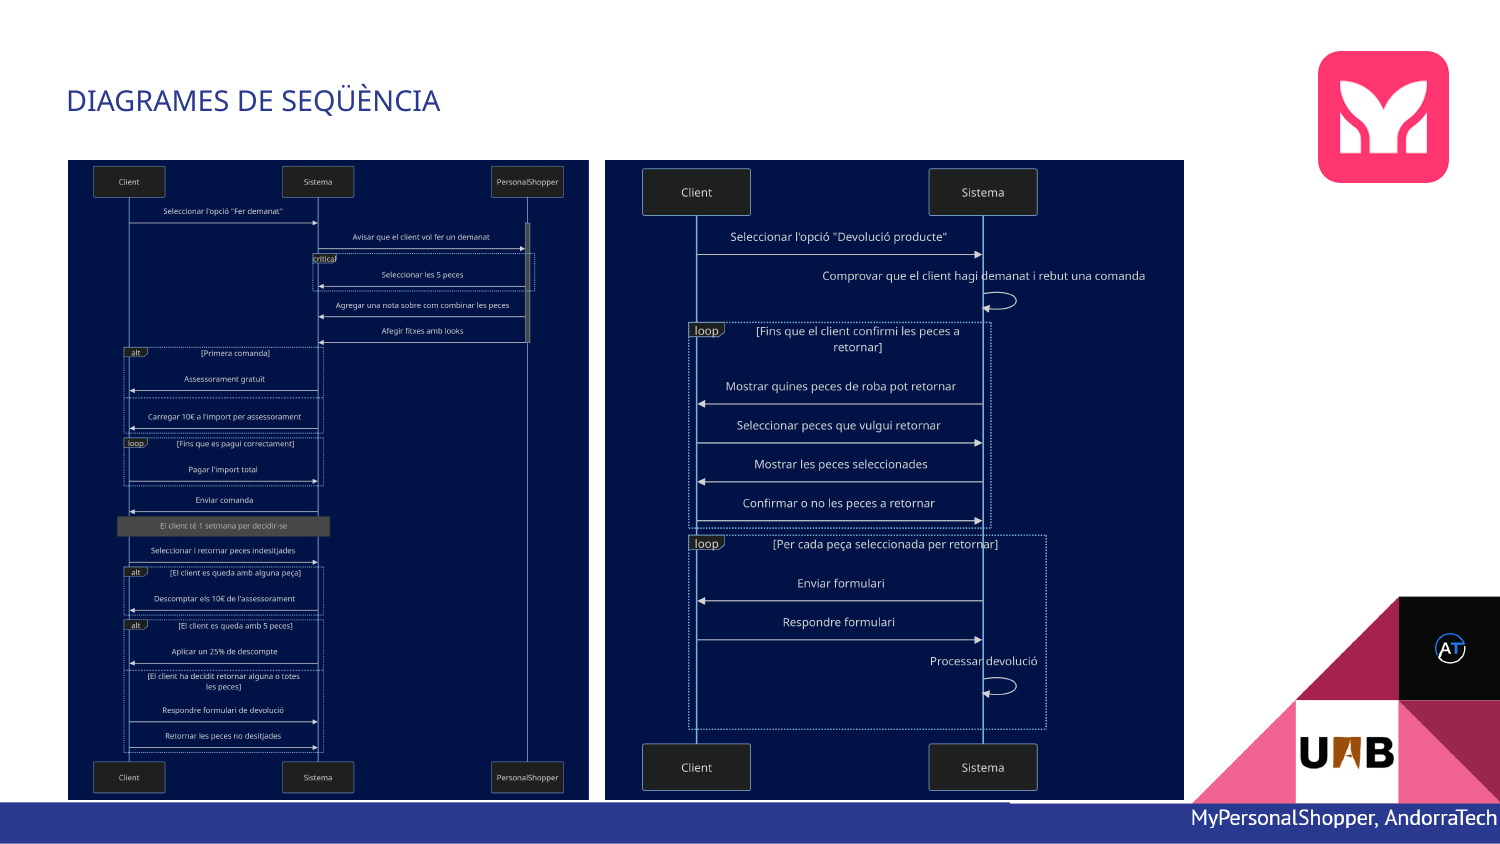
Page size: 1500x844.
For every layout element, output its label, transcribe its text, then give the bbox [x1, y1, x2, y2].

picture [605, 160, 1500, 828]
picture [68, 160, 589, 800]
title DIAGRAMES DE SEQÜÈNCIA [51, 67, 1318, 167]
picture [1318, 51, 1449, 183]
